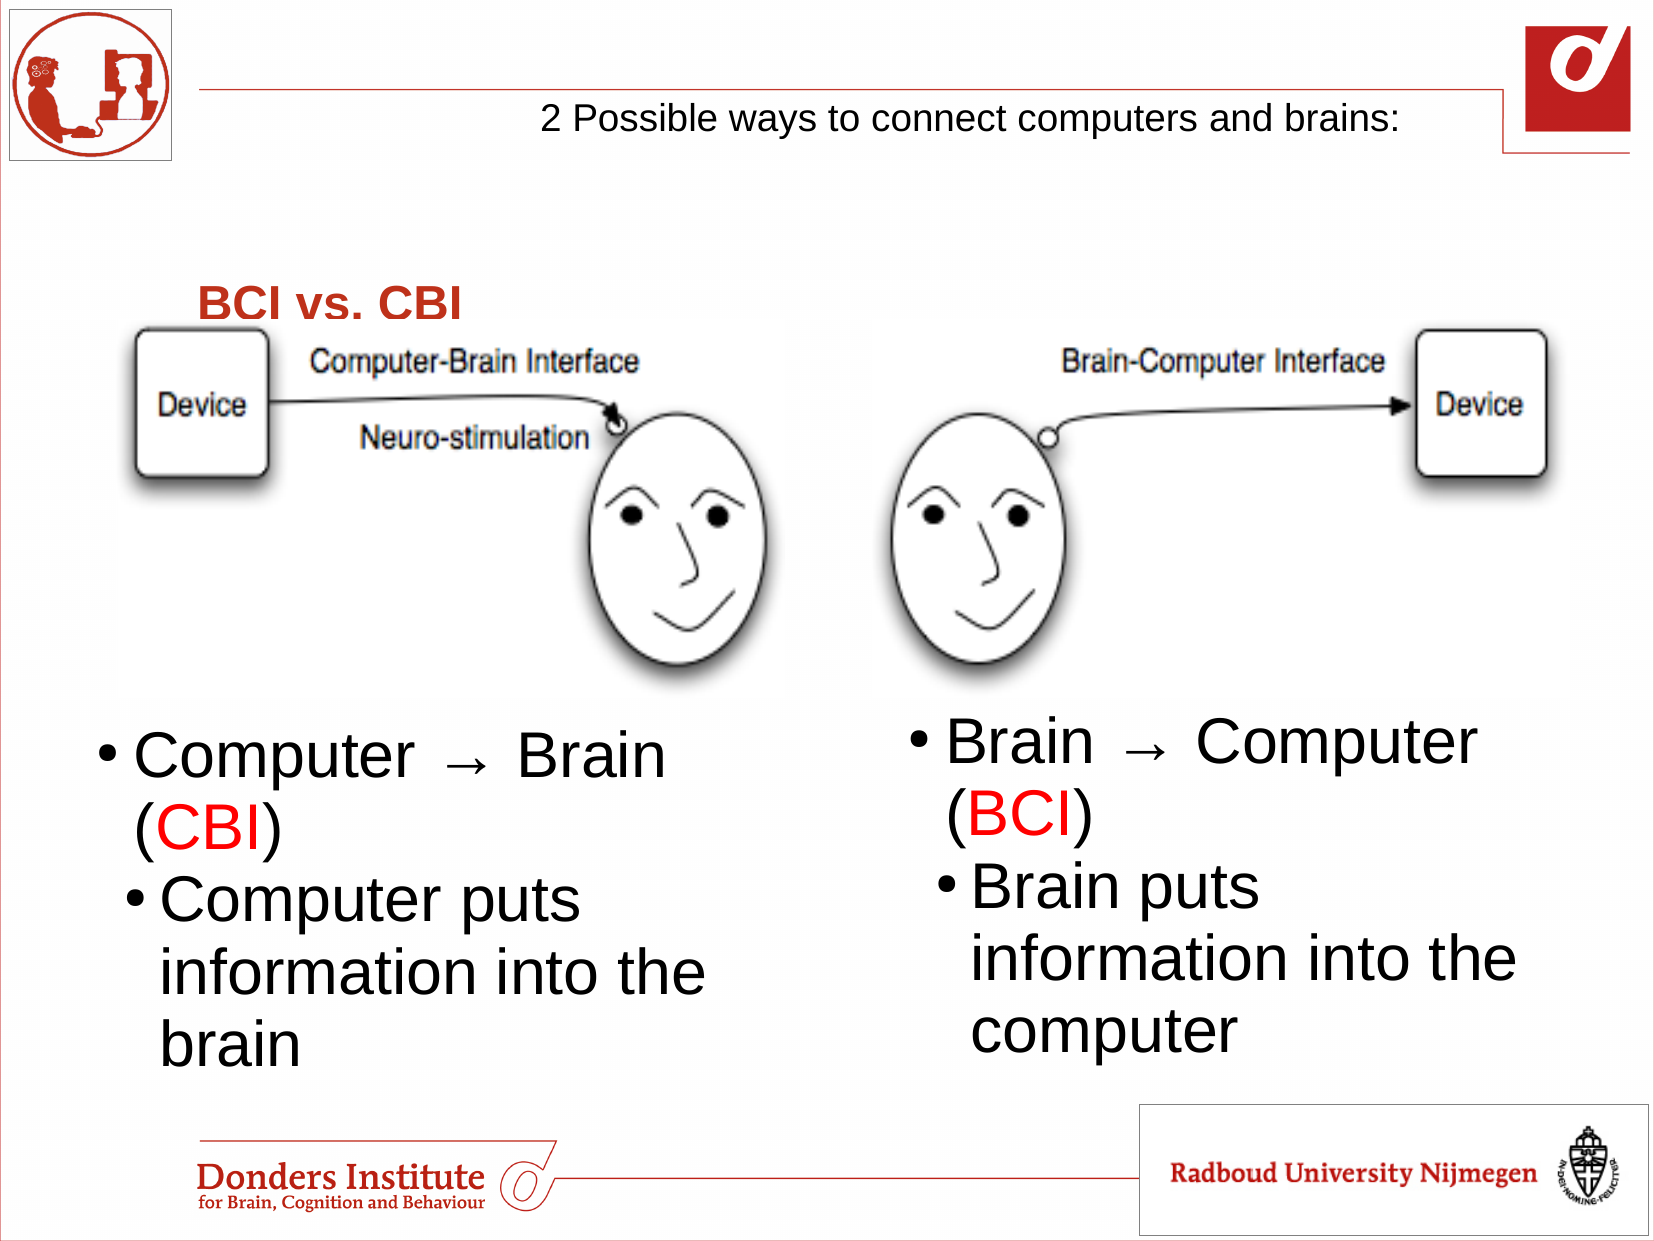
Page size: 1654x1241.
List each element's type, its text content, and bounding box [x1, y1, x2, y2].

list 2 Possible ways to connect computers and brains: [540, 105, 1651, 222]
picture [0, 0, 1654, 1241]
title BCI vs. CBI [197, 268, 1594, 347]
text_box Brain → Computer (BCI) Brain puts information into the computer [885, 697, 1554, 1074]
text_box Computer → Brain (CBI) Computer puts information into the brain [73, 711, 785, 1088]
